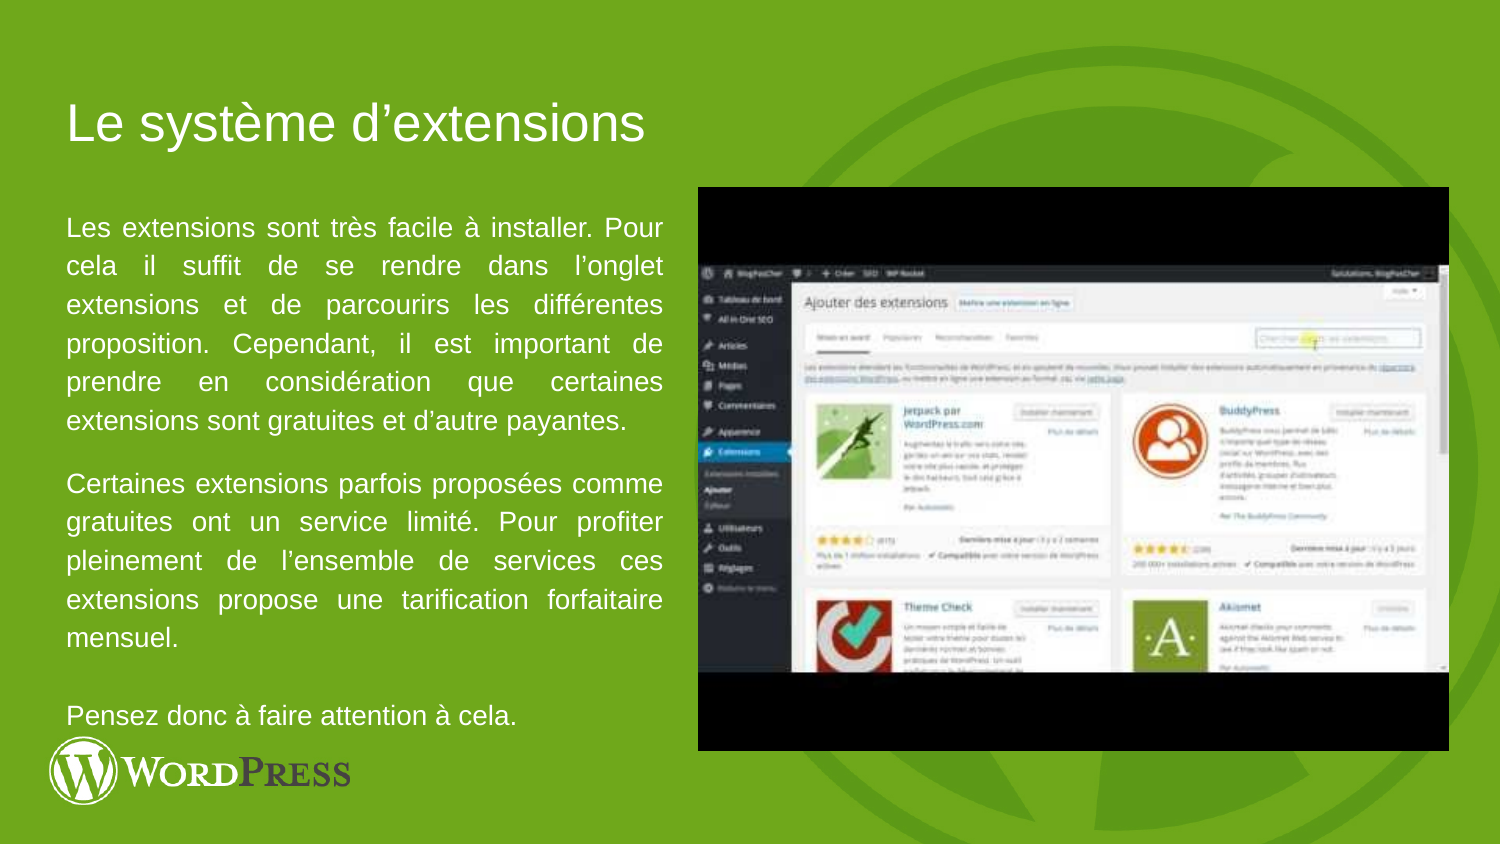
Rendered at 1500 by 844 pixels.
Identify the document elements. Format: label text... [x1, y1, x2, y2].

picture [0, 0, 1500, 844]
list Les extensions sont très facile à installer. Pour cela il suffit de se rendre dans l’onglet extensions et de parcourirs les différentes proposition. Cependant, il est important de prendre en considération que certaines extensions sont gratuites et d’autre payantes. Certaines extensions parfois proposées comme gratuites ont un service limité. Pour profiter pleinement de l’ensemble de services ces extensions propose une tarification forfaitaire mensuel. Pensez donc à faire attention à cela. [51, 189, 679, 750]
title Le système d’extensions [51, 72, 1449, 167]
